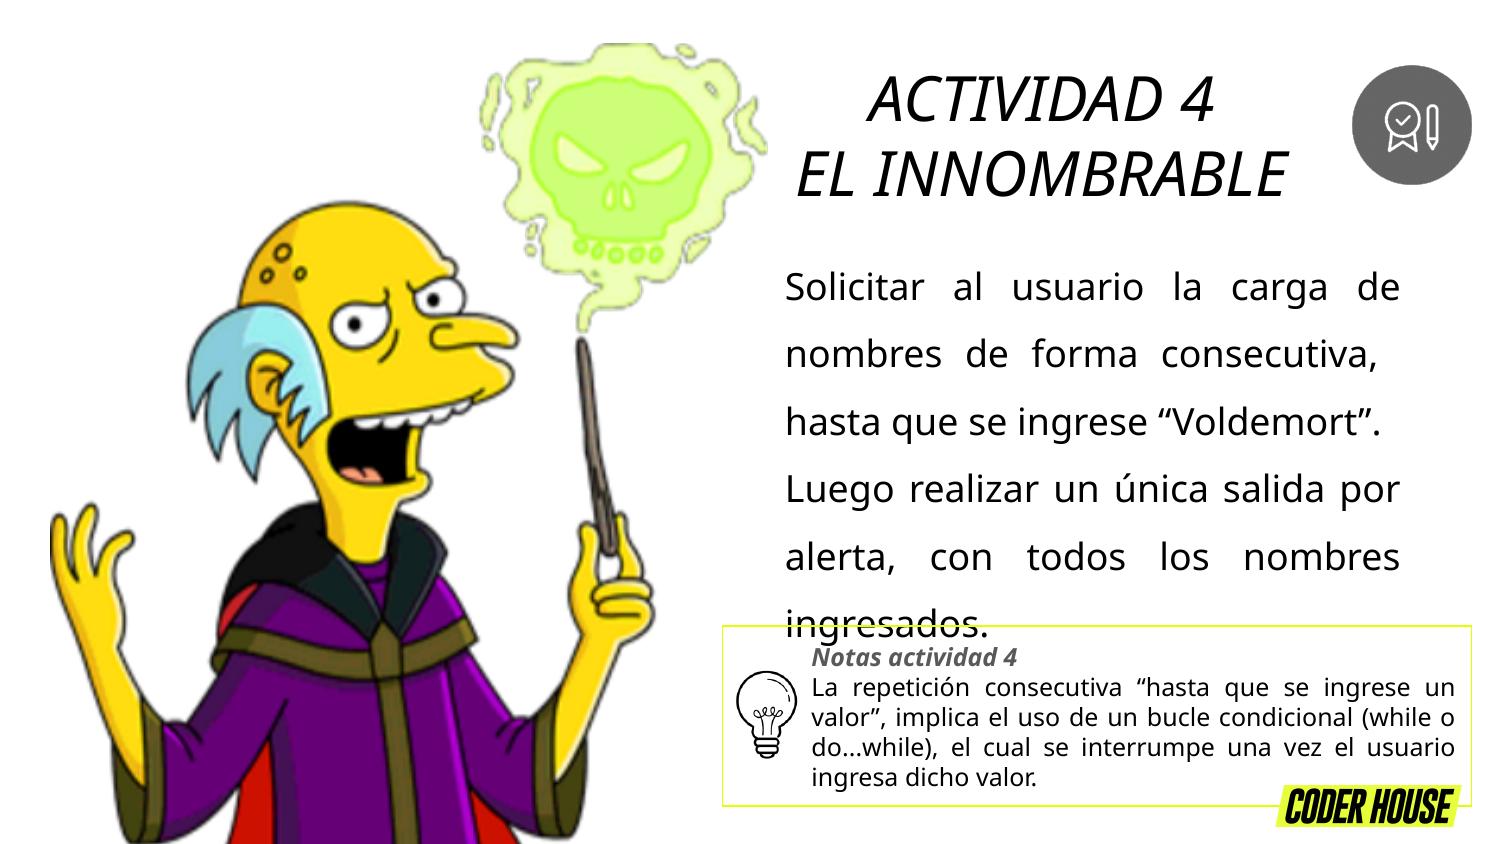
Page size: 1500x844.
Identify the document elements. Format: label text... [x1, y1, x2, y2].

picture [1352, 65, 1472, 185]
picture [50, 43, 770, 844]
text_box Notas actividad 4 La repetición consecutiva “hasta que se ingrese un valor”, implica el uso de un bucle condicional (while o do...while), el cual se interrumpe una vez el usuario ingresa dicho valor. [722, 626, 1472, 806]
picture [1271, 778, 1466, 834]
picture [731, 667, 799, 760]
text_box ACTIVIDAD 4 EL INNOMBRABLE [770, 43, 1353, 206]
text_box Solicitar al usuario la carga de nombres de forma consecutiva, hasta que se ingrese “Voldemort”. Luego realizar un única salida por alerta, con todos los nombres ingresados. [770, 225, 1417, 626]
